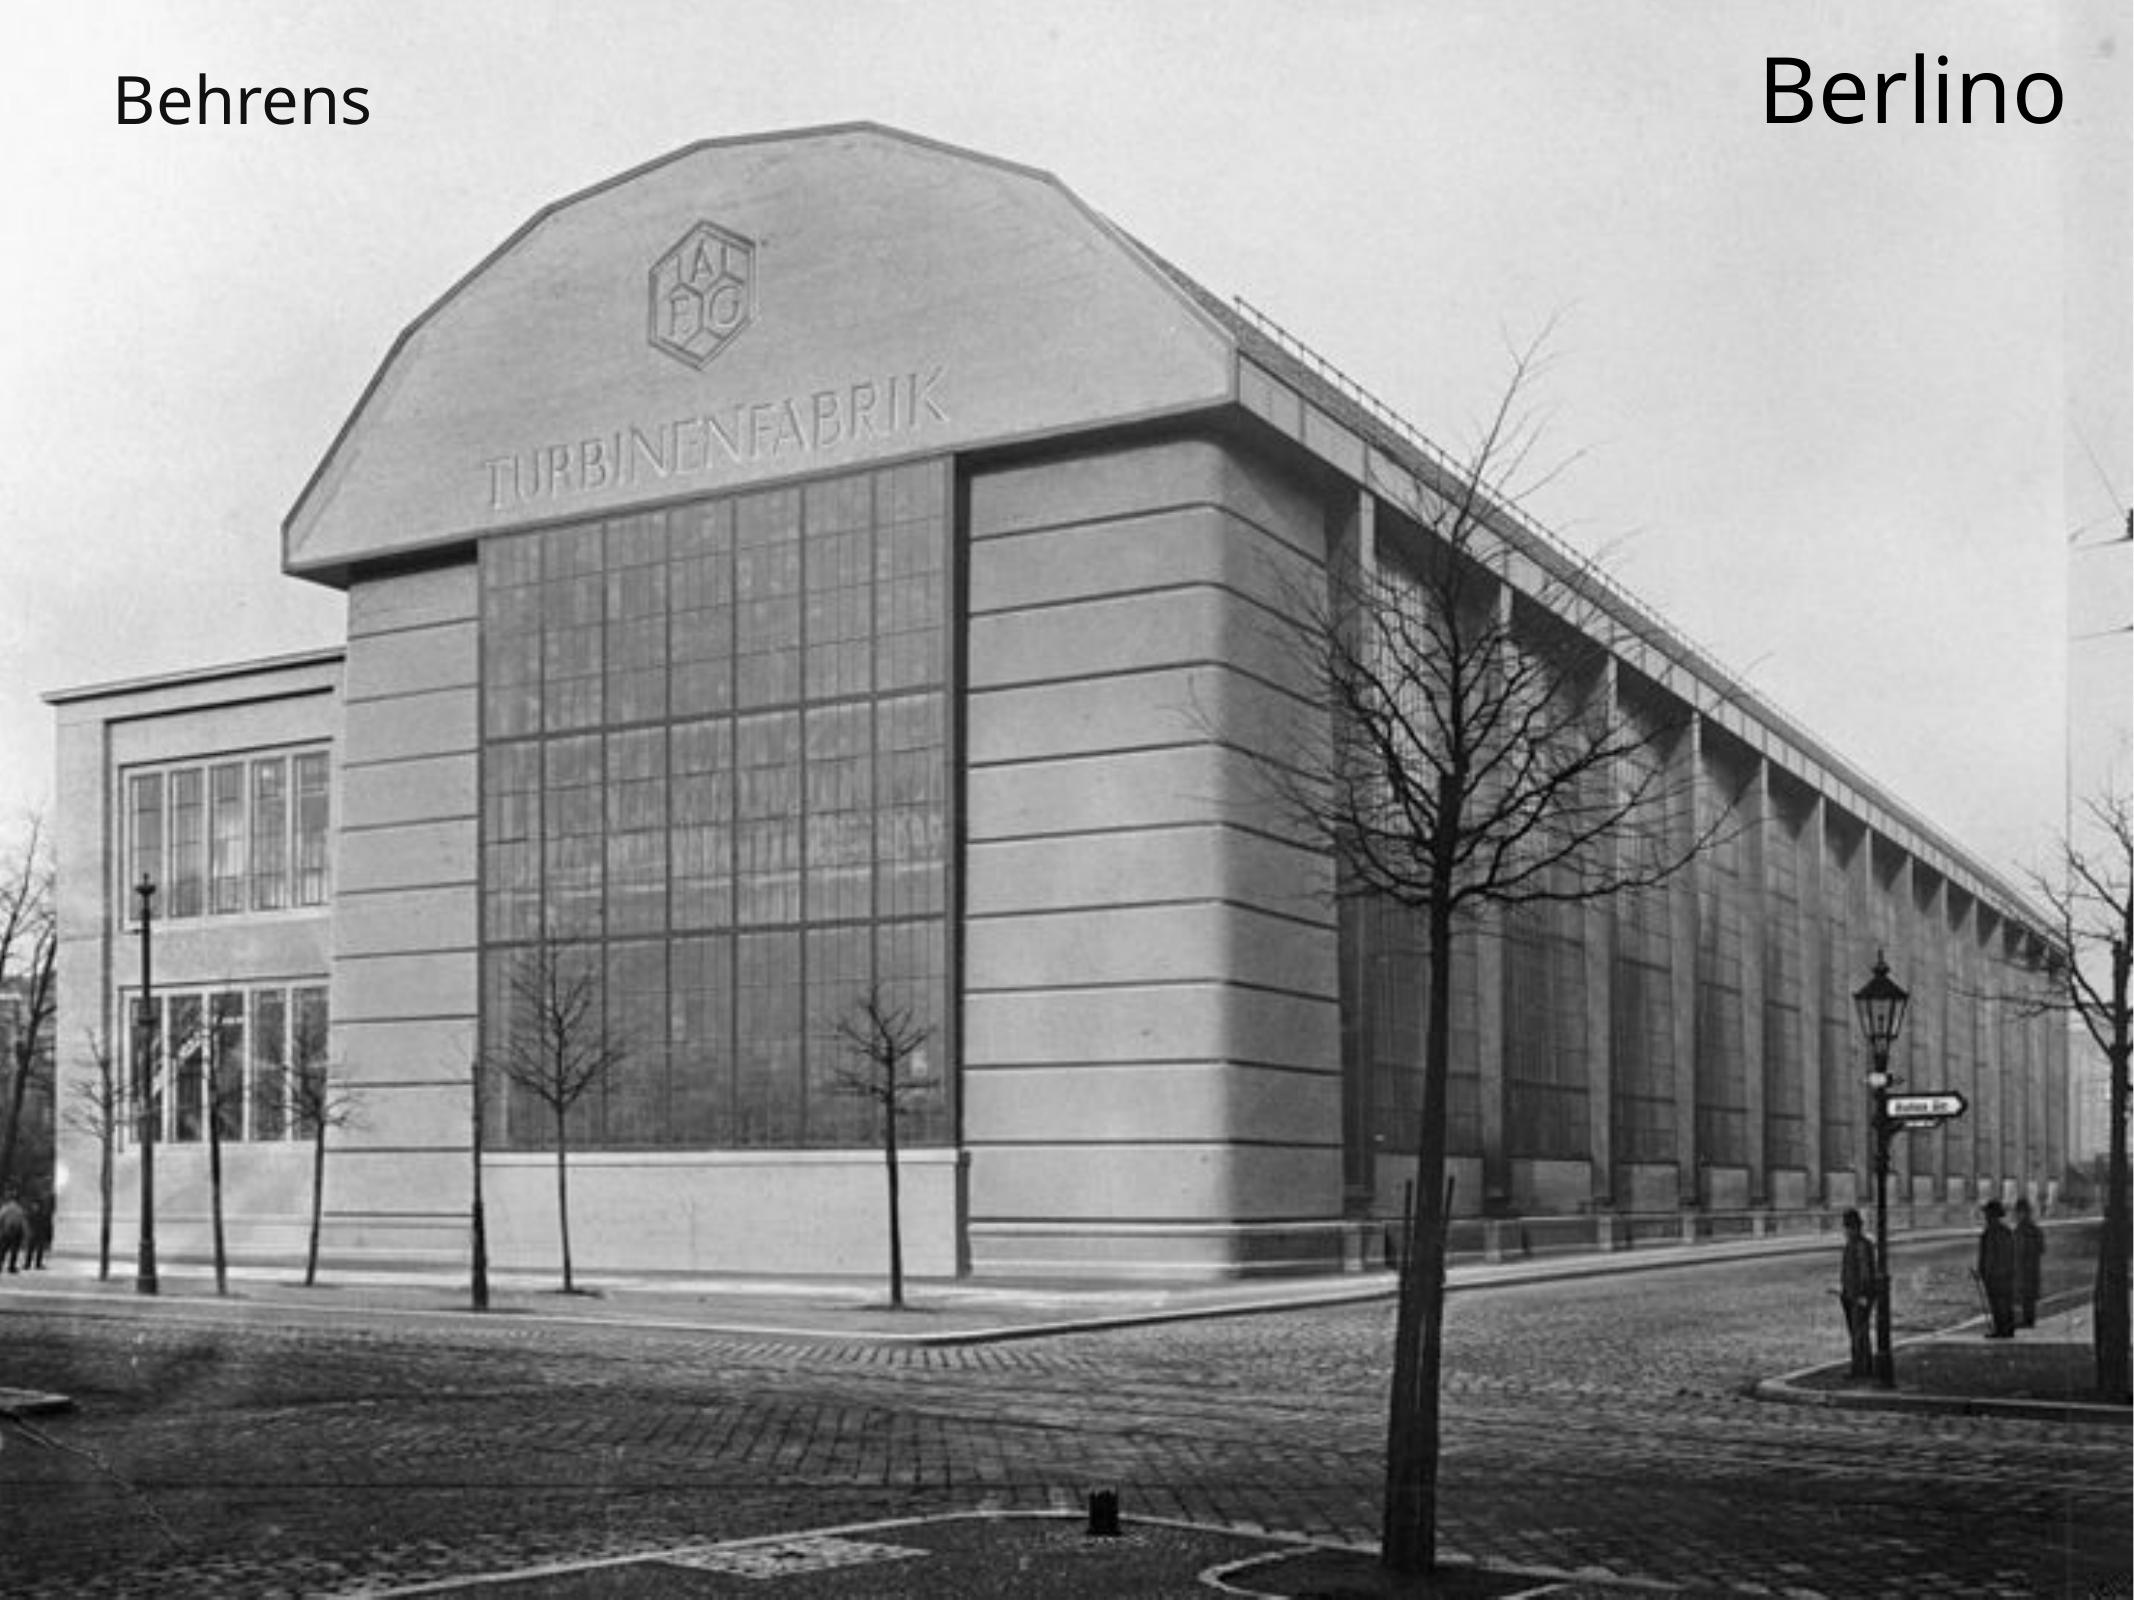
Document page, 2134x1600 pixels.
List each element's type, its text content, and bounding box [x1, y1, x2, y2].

text_box Behrens [48, 46, 438, 154]
picture [0, 0, 2134, 1600]
text_box Berlino [1750, 23, 2077, 151]
